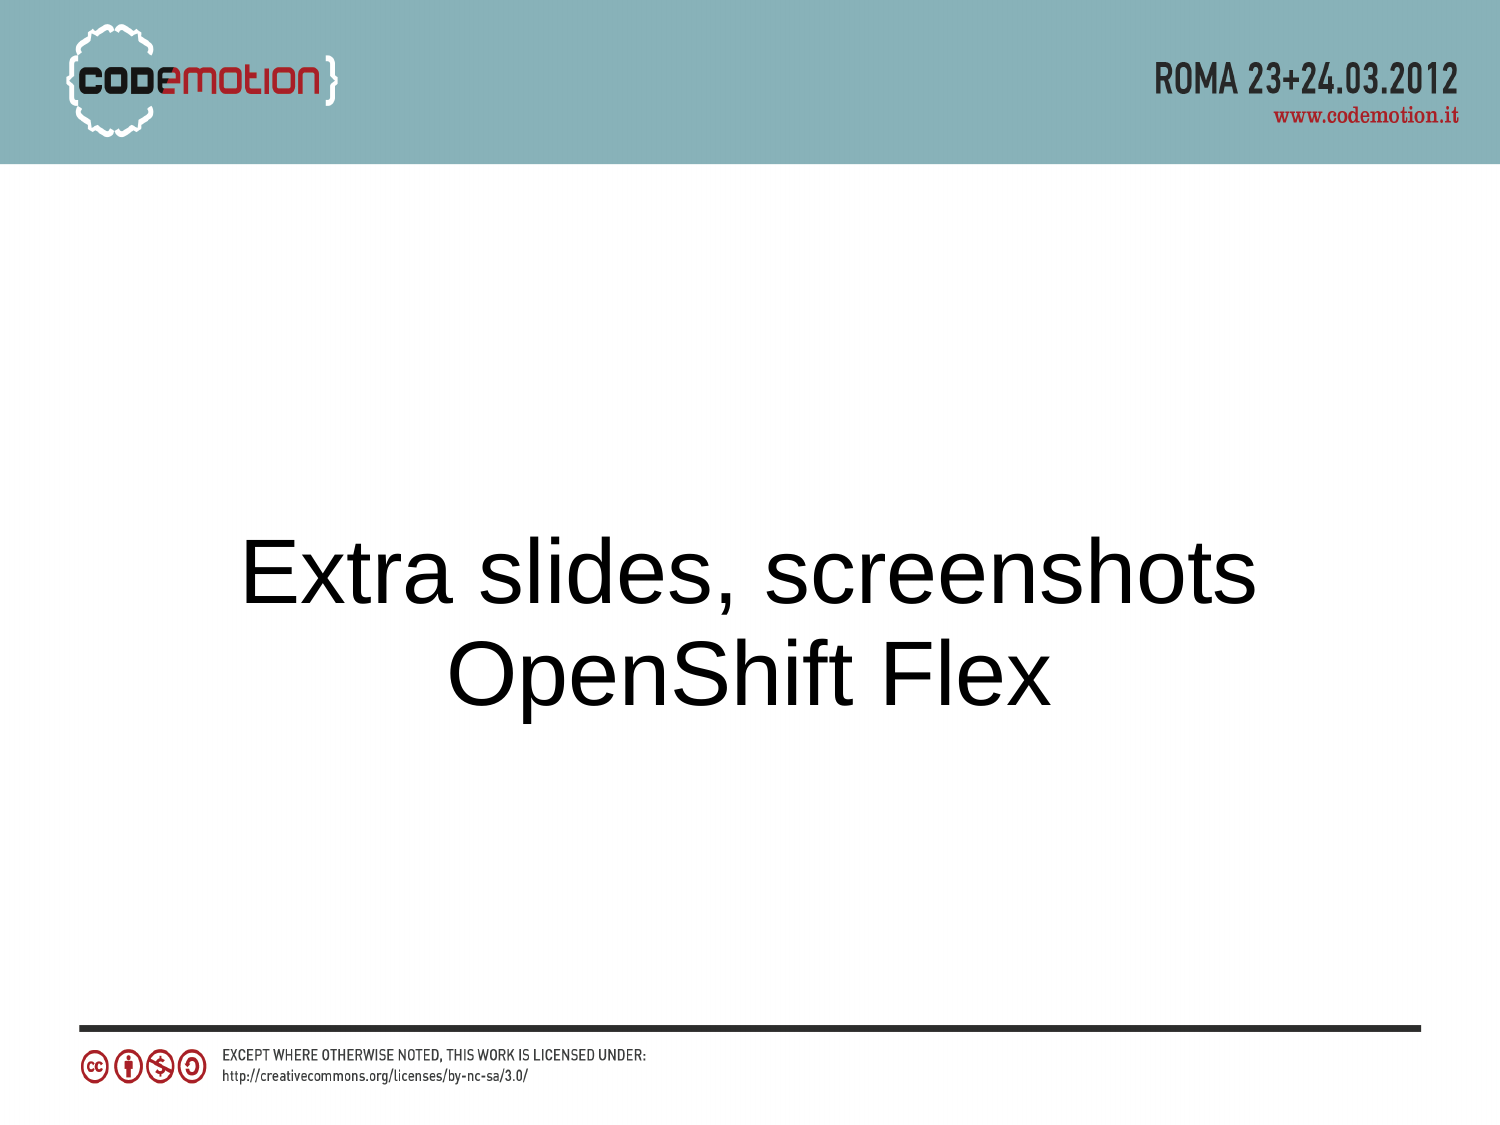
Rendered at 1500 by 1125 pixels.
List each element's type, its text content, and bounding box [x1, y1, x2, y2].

subtitle Extra slides, screenshots OpenShift Flex [74, 142, 1426, 1103]
picture [0, 0, 1500, 1125]
